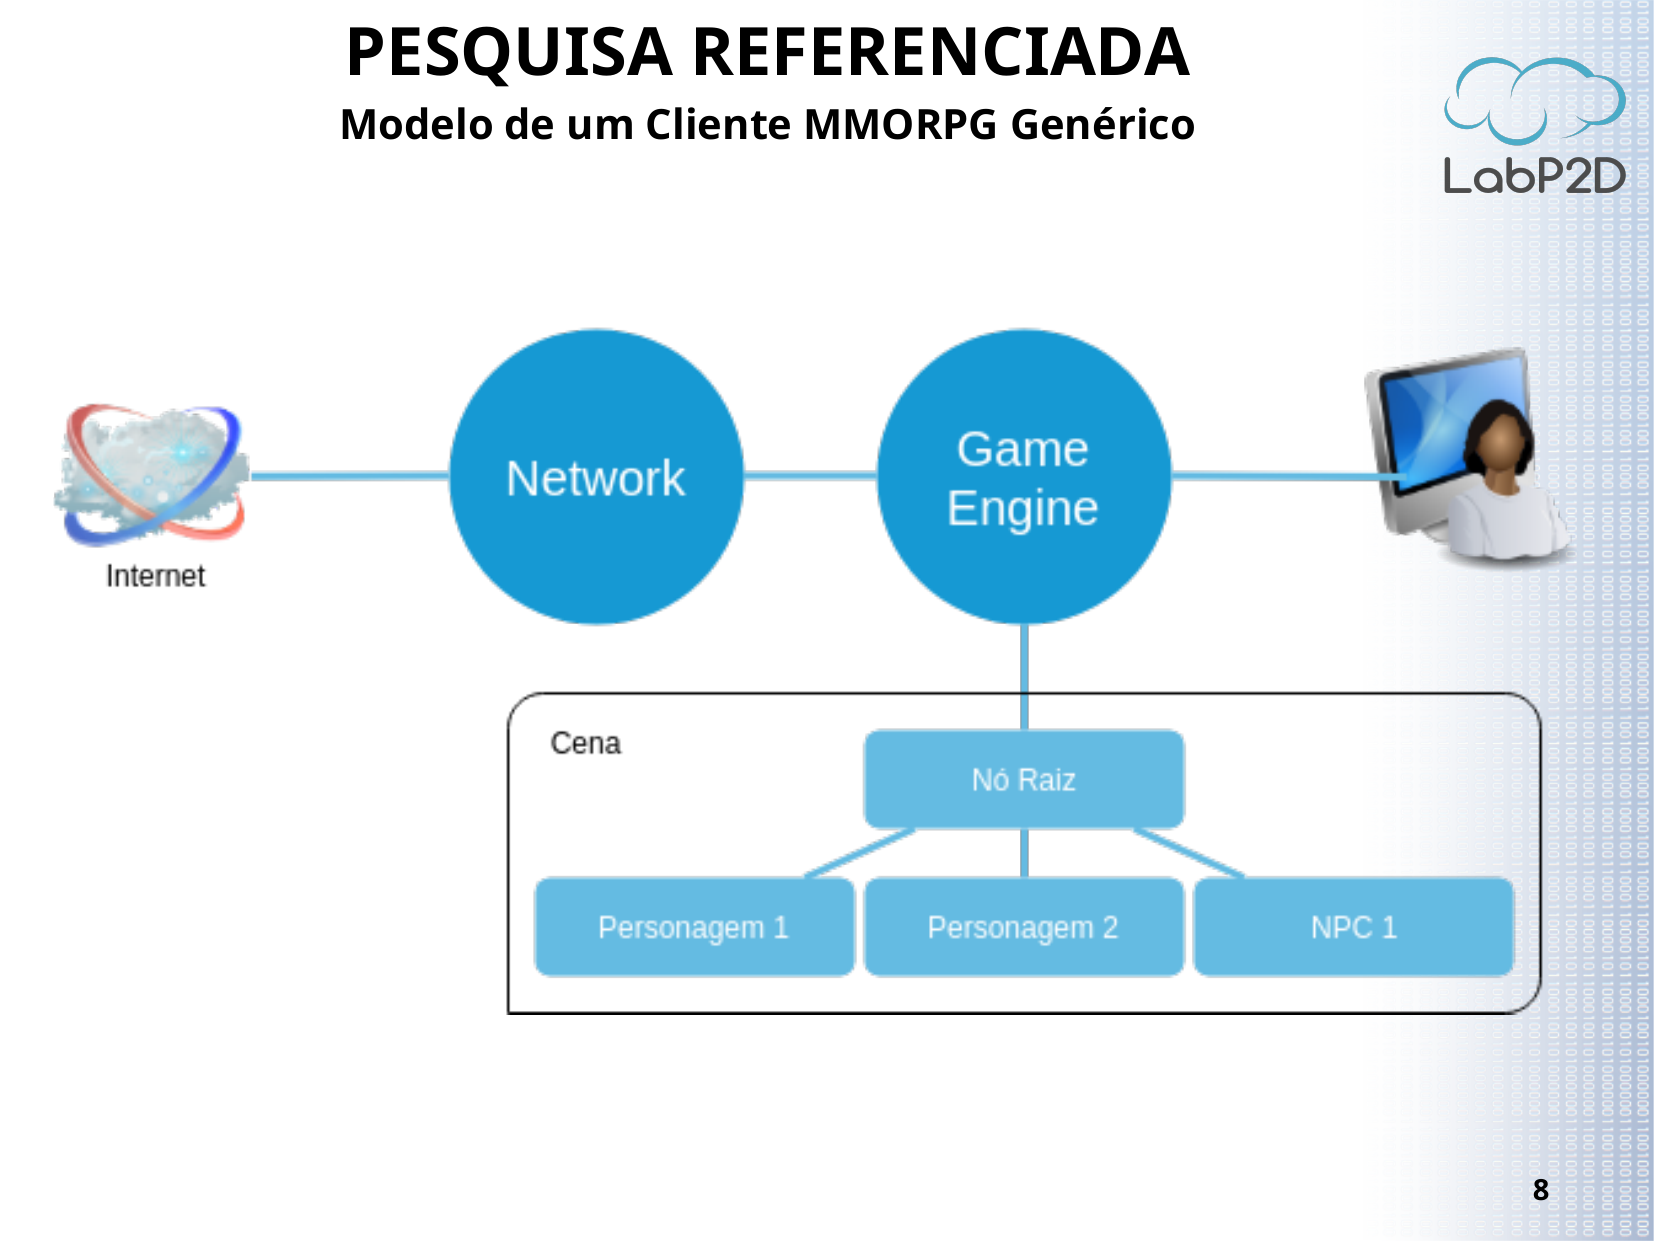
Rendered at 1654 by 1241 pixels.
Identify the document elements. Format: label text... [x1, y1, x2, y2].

title PESQUISA REFERENCIADA Modelo de um Cliente MMORPG Genérico [82, 19, 1453, 227]
picture [53, 1, 1654, 1240]
